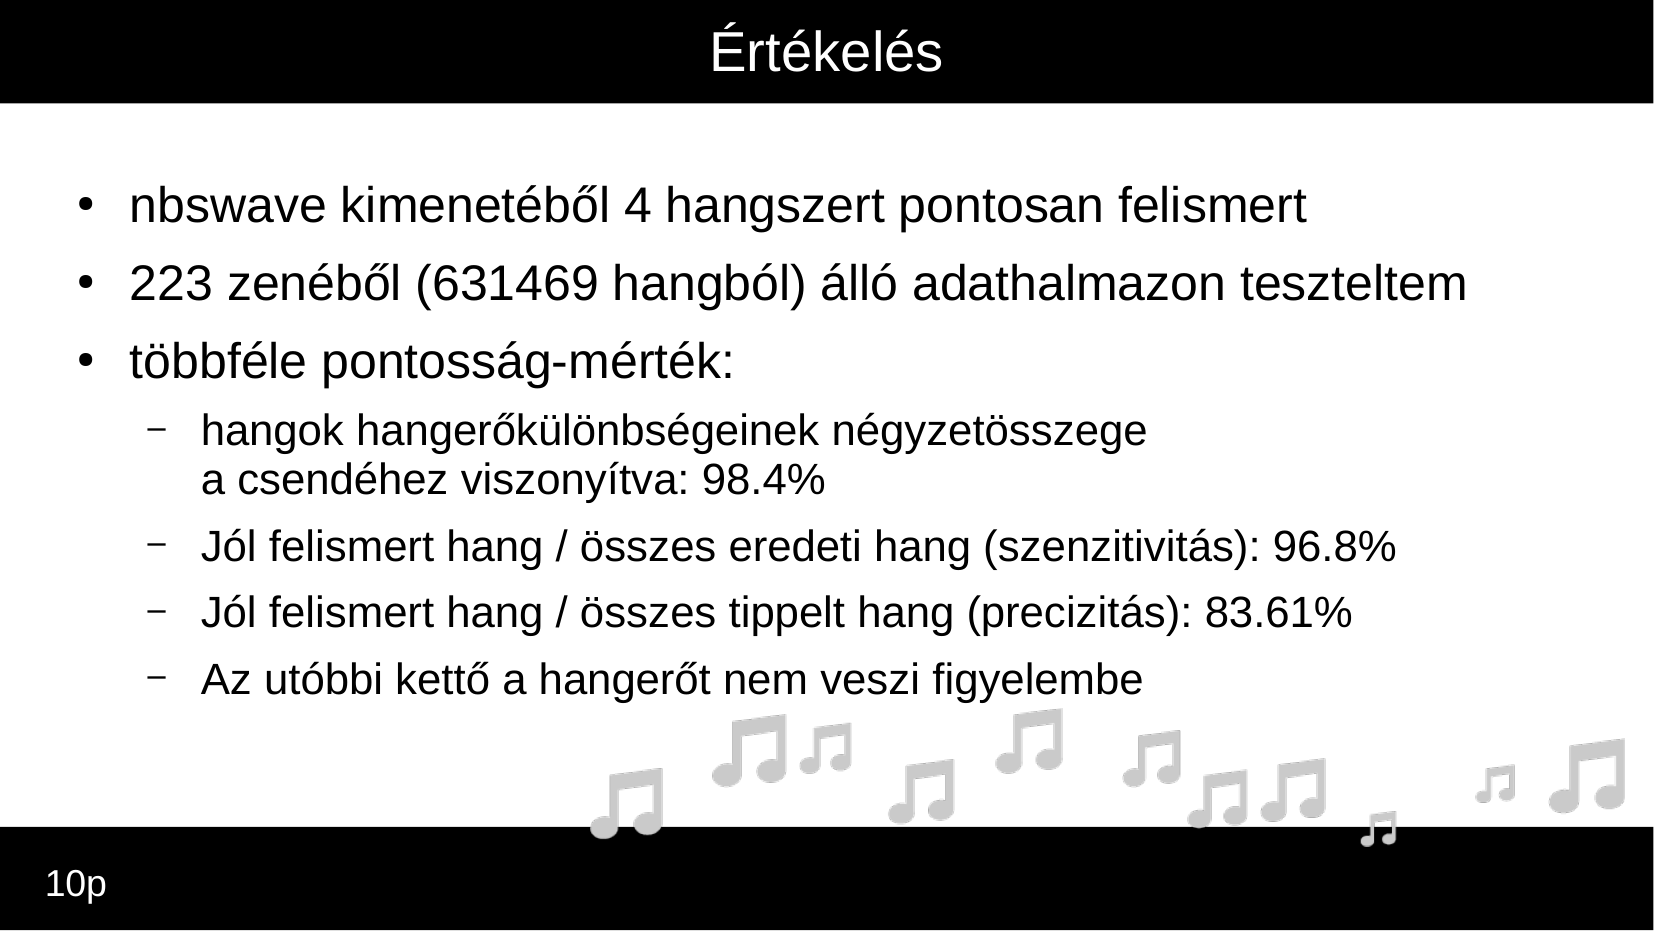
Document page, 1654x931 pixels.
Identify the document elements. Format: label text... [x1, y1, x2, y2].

title Értékelés [59, 6, 1595, 98]
text_box 10p [30, 855, 136, 931]
list nbswave kimenetéből 4 hangszert pontosan felismert 223 zenéből (631469 hangból) álló adathalmazon teszteltem többféle pontosság-mérték: hangok hangerőkülönbségeinek négyzetösszege a csendéhez viszonyítva: 98.4% Jól felismert hang / összes eredeti hang (szenzitivitás): 96.8% Jól felismert hang / összes tippelt hang (precizitás): 83.61% Az utóbbi kettő a hangerőt nem veszi figyelembe [59, 177, 1595, 768]
